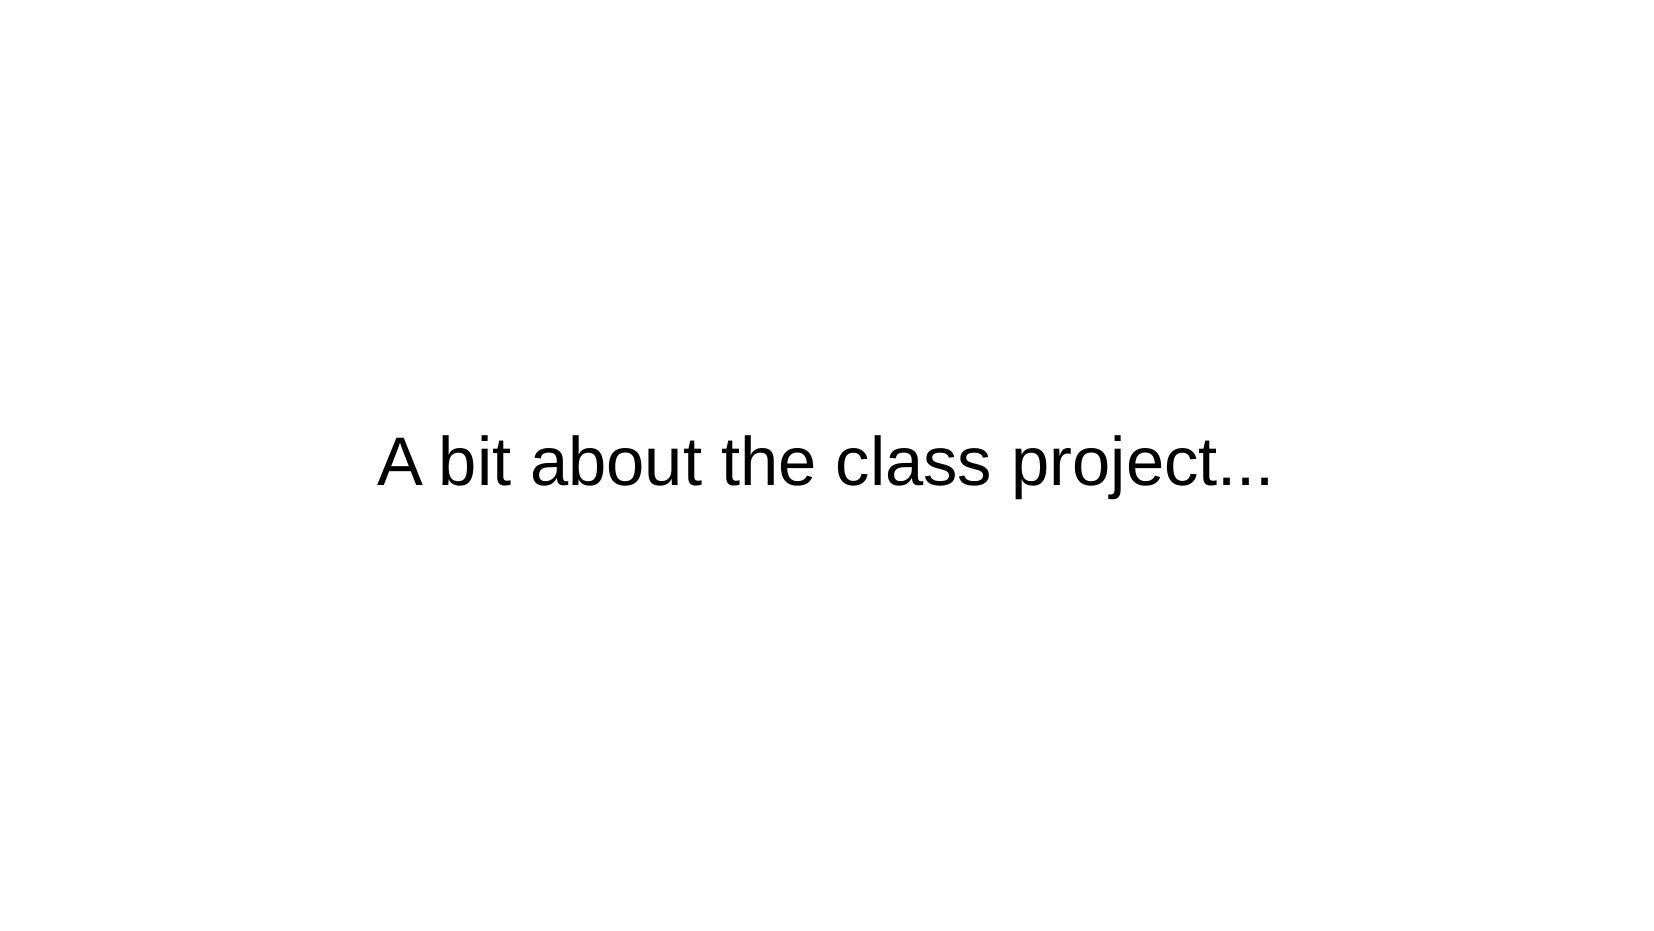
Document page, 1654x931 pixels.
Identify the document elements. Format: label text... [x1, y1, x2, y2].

title A bit about the class project... [82, 37, 1571, 886]
